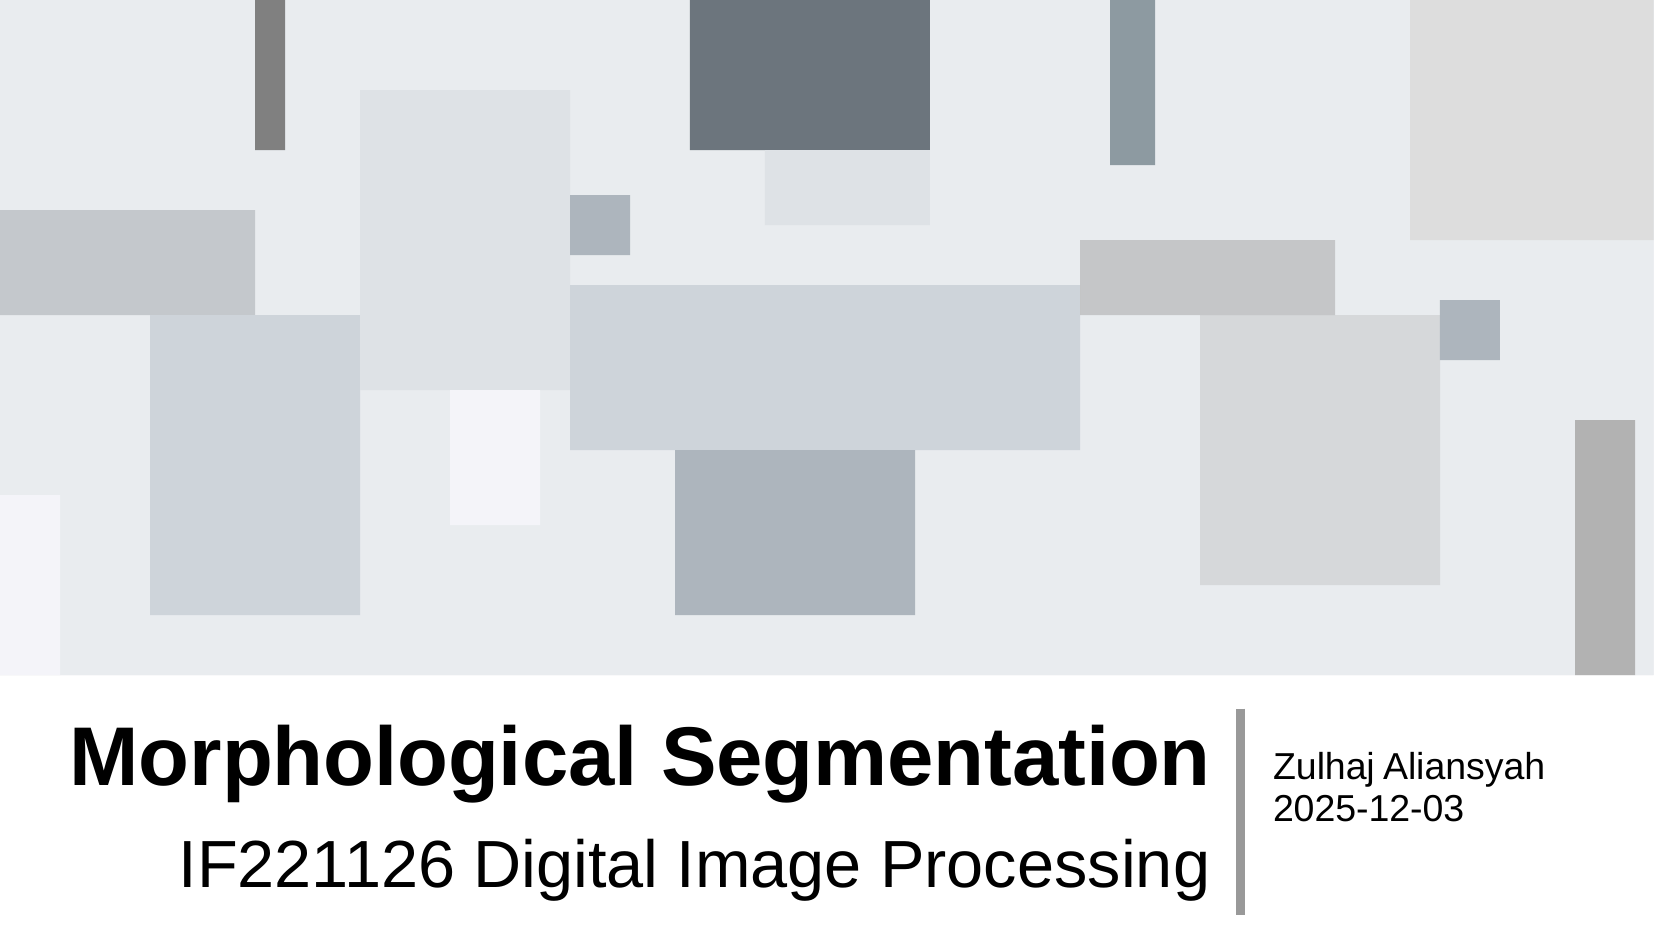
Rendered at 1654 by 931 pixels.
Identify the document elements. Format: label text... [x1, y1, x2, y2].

title IF221126 Digital Image Processing [59, 835, 1211, 895]
text_box Zulhaj Aliansyah 2025-12-03 [1258, 738, 1575, 837]
title Morphological Segmentation [0, 694, 1227, 819]
